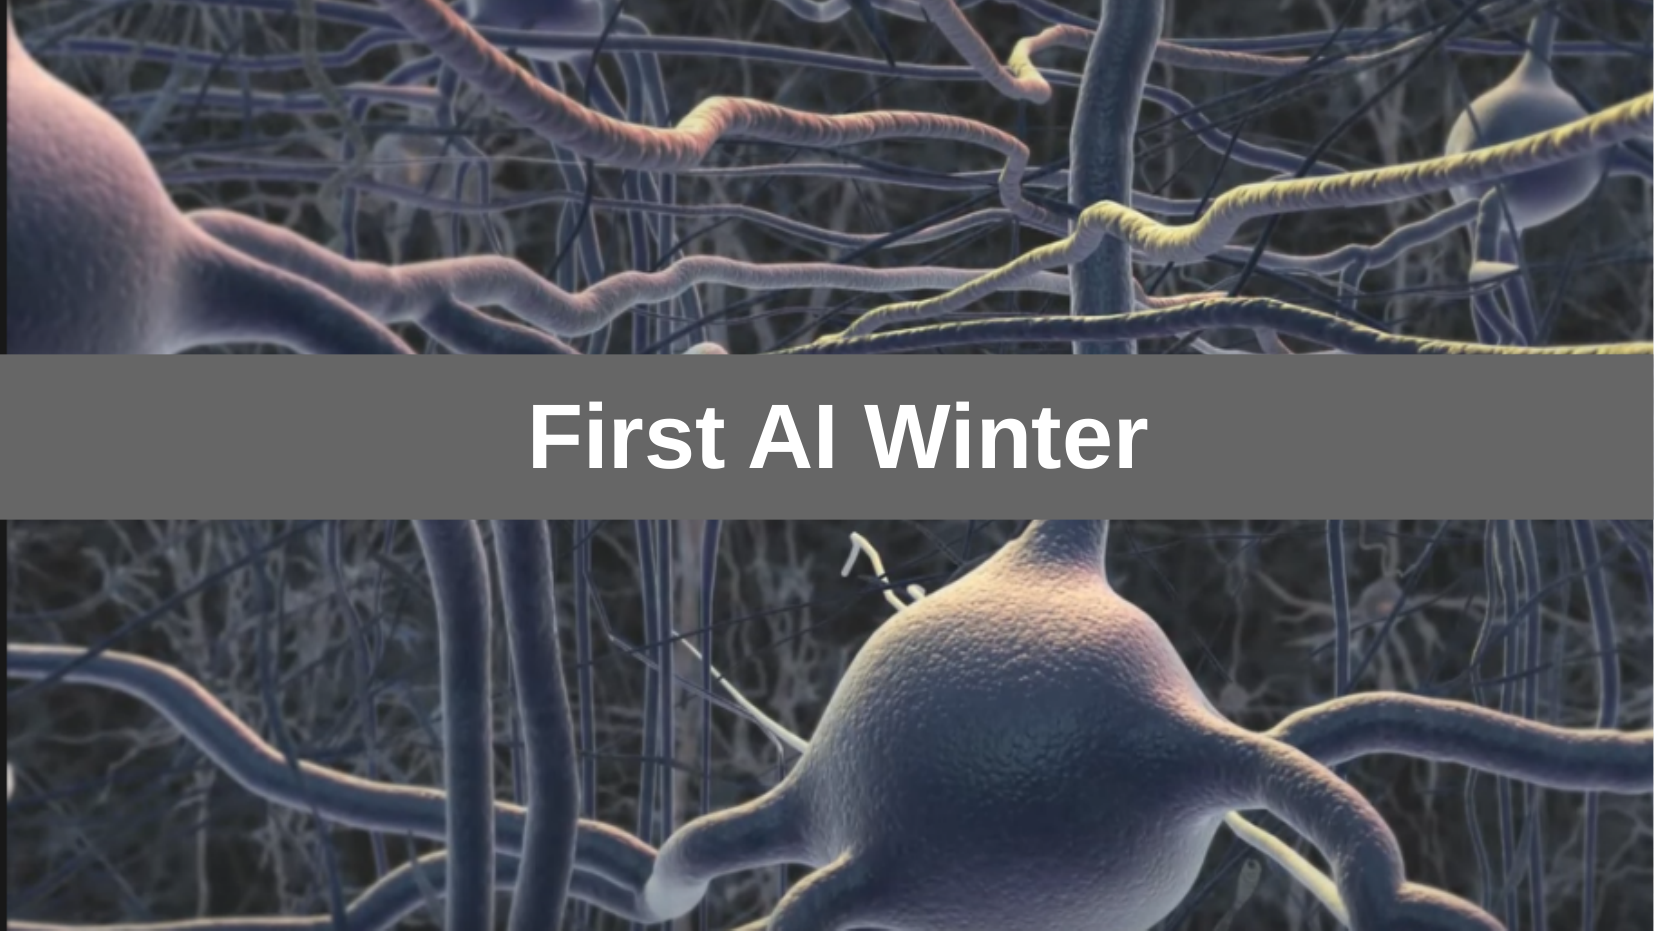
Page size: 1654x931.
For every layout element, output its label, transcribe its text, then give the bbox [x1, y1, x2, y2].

picture [0, 520, 1654, 931]
title First AI Winter [0, 354, 1654, 520]
picture [0, 0, 1654, 354]
